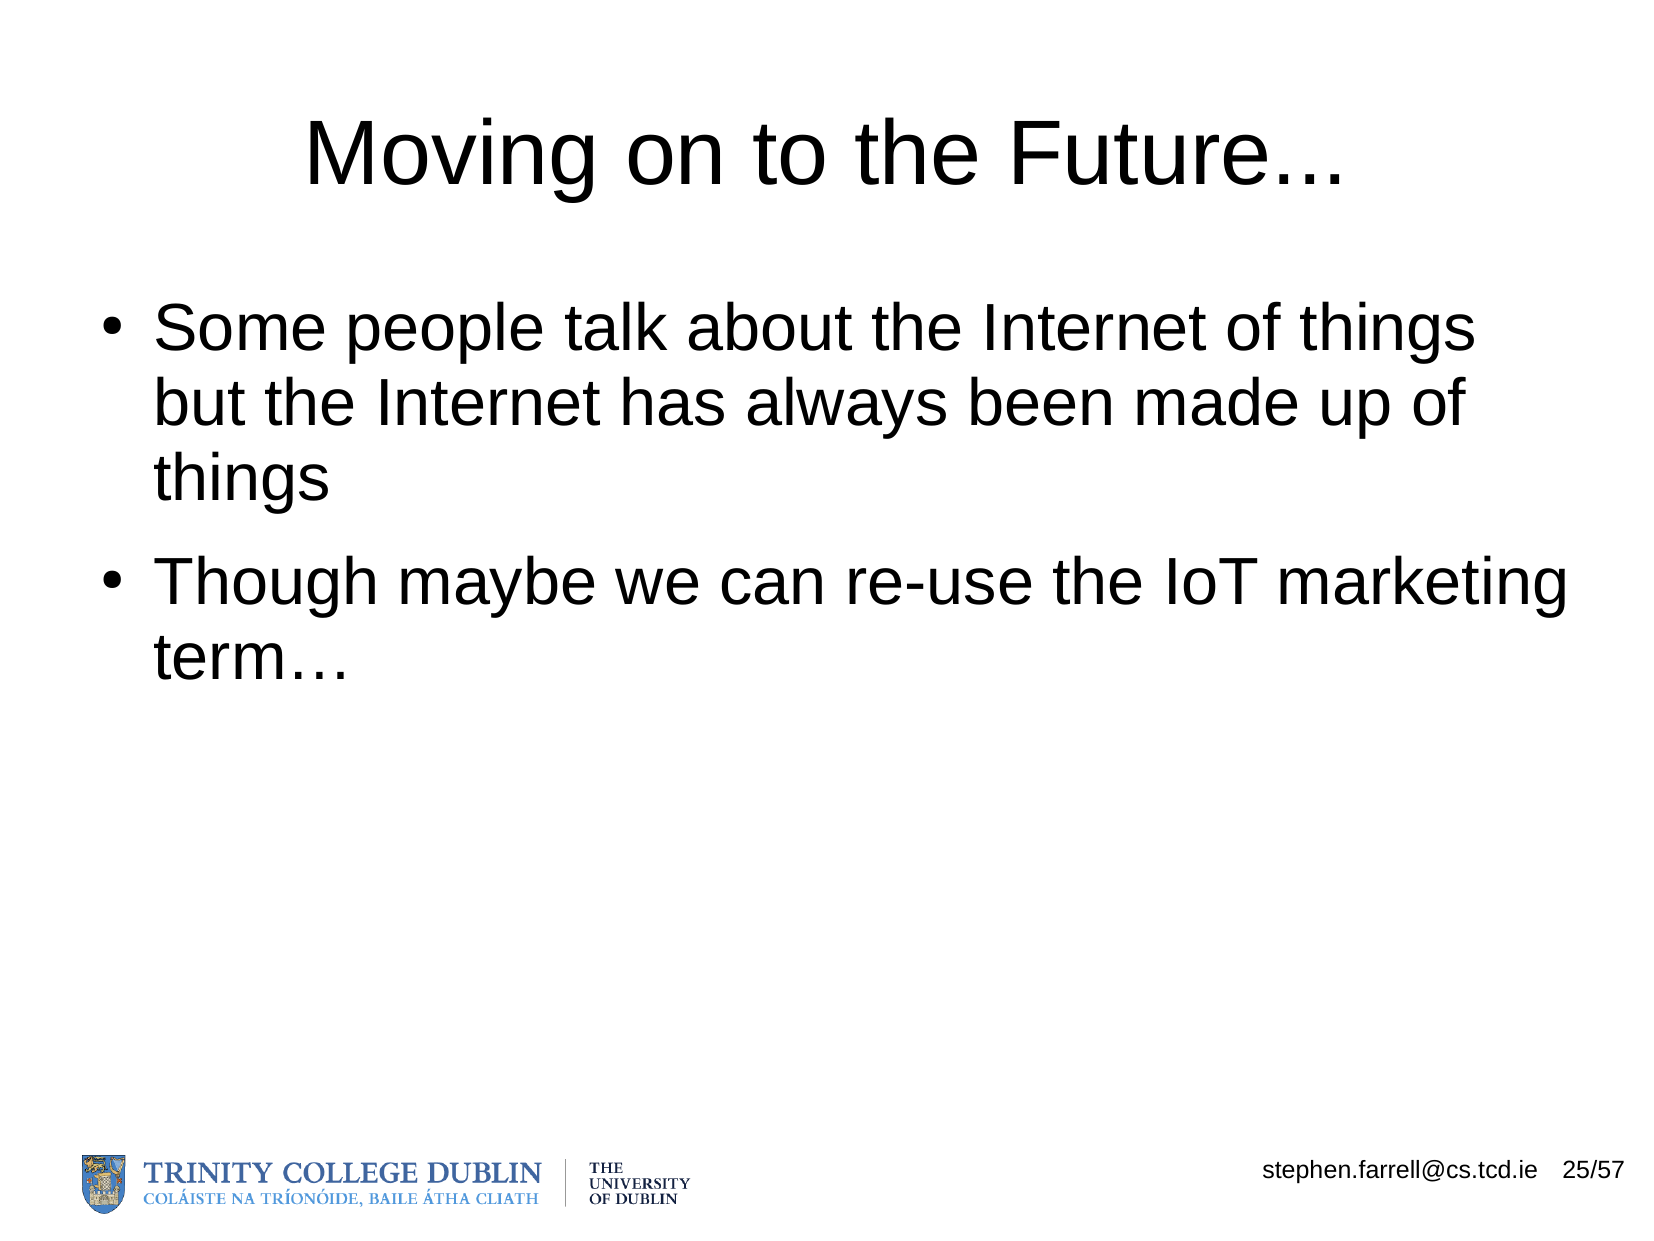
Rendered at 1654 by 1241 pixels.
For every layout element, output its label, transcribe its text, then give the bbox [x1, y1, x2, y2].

picture [82, 1155, 694, 1214]
title Moving on to the Future... [82, 49, 1571, 257]
list Some people talk about the Internet of things but the Internet has always been made up of things Though maybe we can re-use the IoT marketing term… [82, 290, 1571, 1010]
